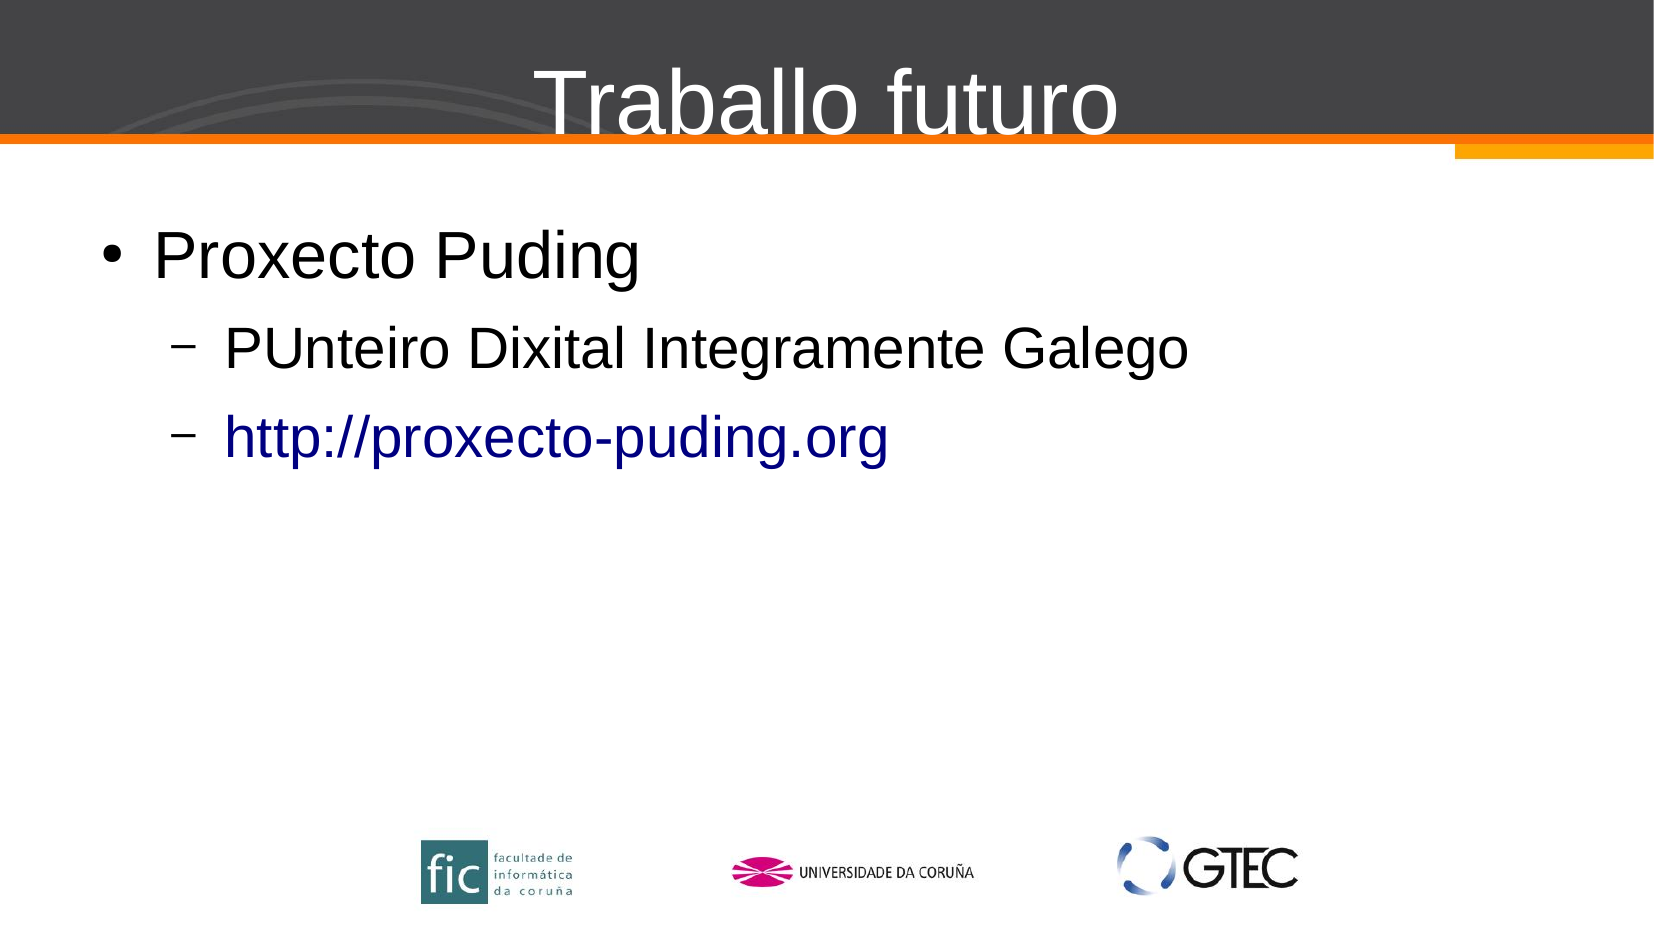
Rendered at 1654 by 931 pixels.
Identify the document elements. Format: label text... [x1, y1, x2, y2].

title Traballo futuro [82, 0, 1571, 138]
picture [0, 0, 1654, 931]
list Proxecto Puding PUnteiro Dixital Integramente Galego http://proxecto-puding.org [82, 217, 1571, 758]
